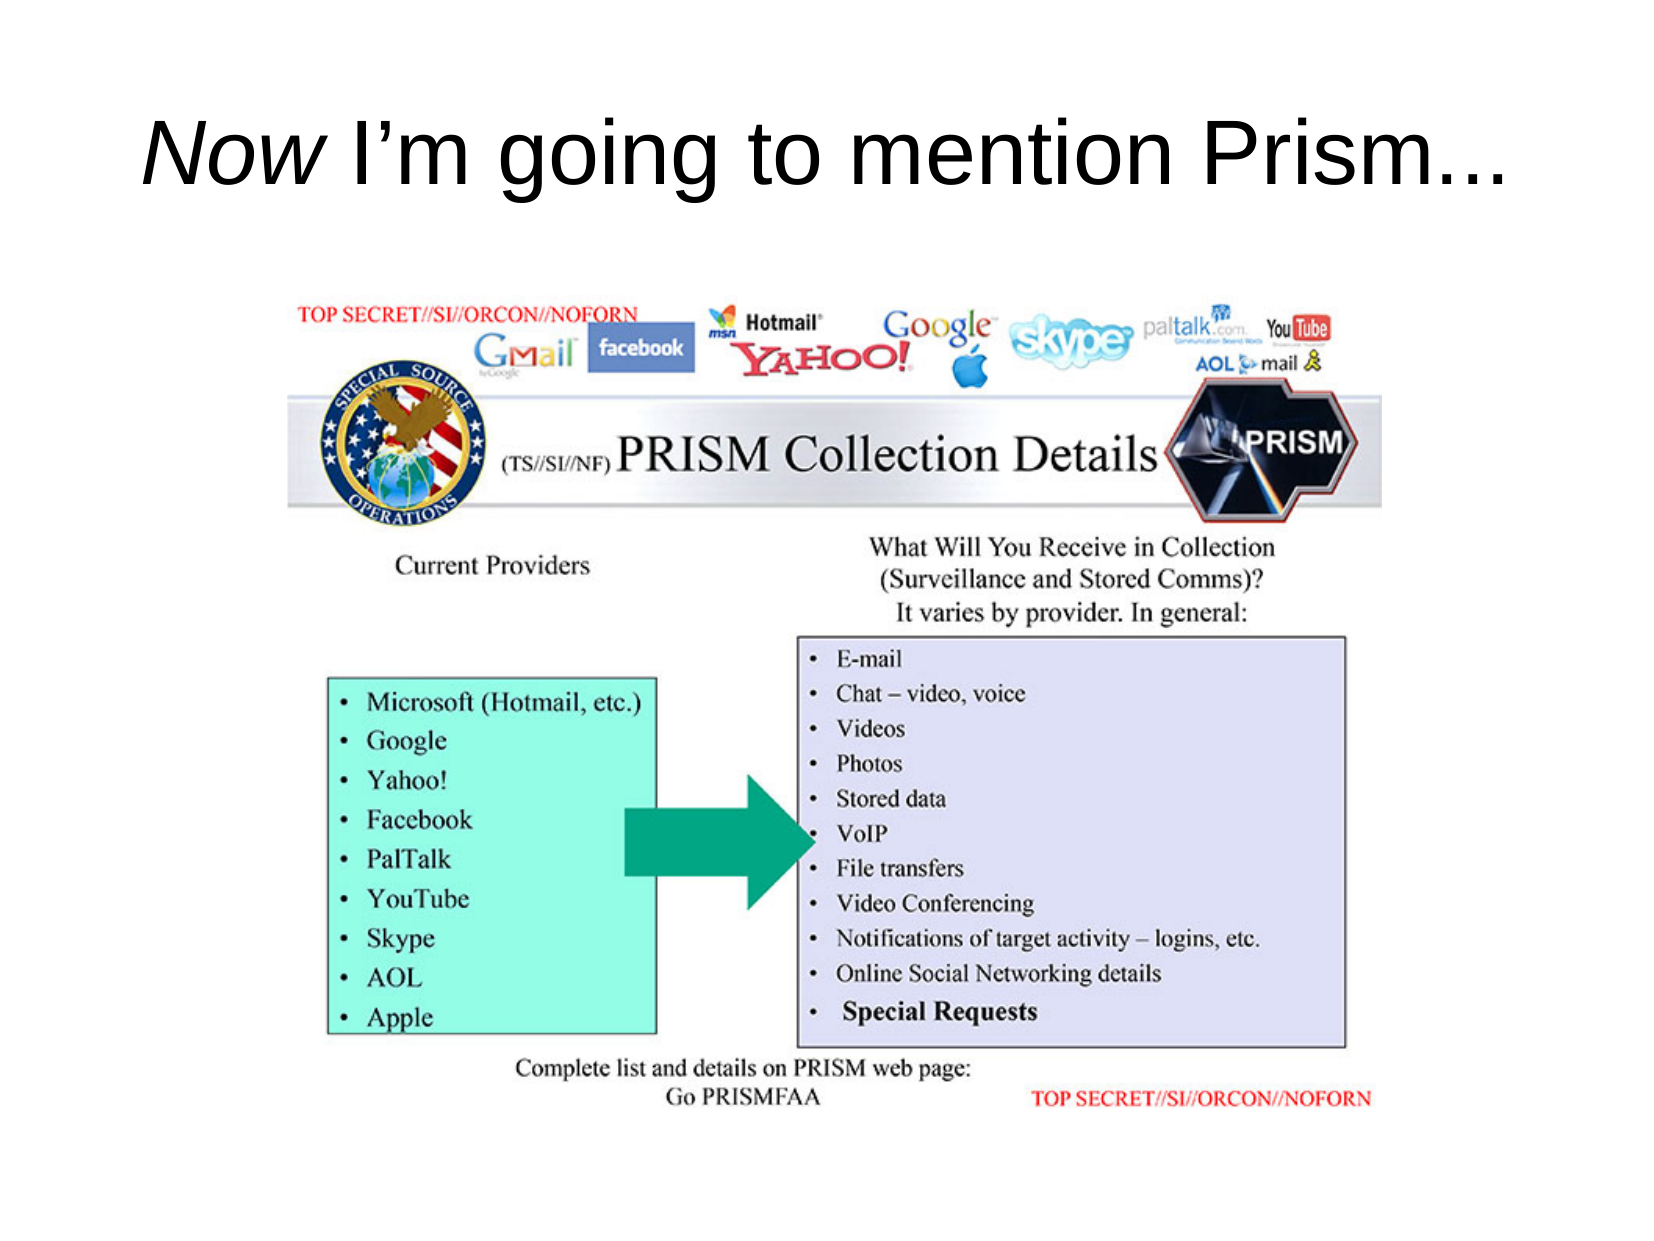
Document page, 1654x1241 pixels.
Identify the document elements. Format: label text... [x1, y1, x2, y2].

picture [287, 295, 1382, 1116]
title Now I’m going to mention Prism... [82, 49, 1571, 257]
